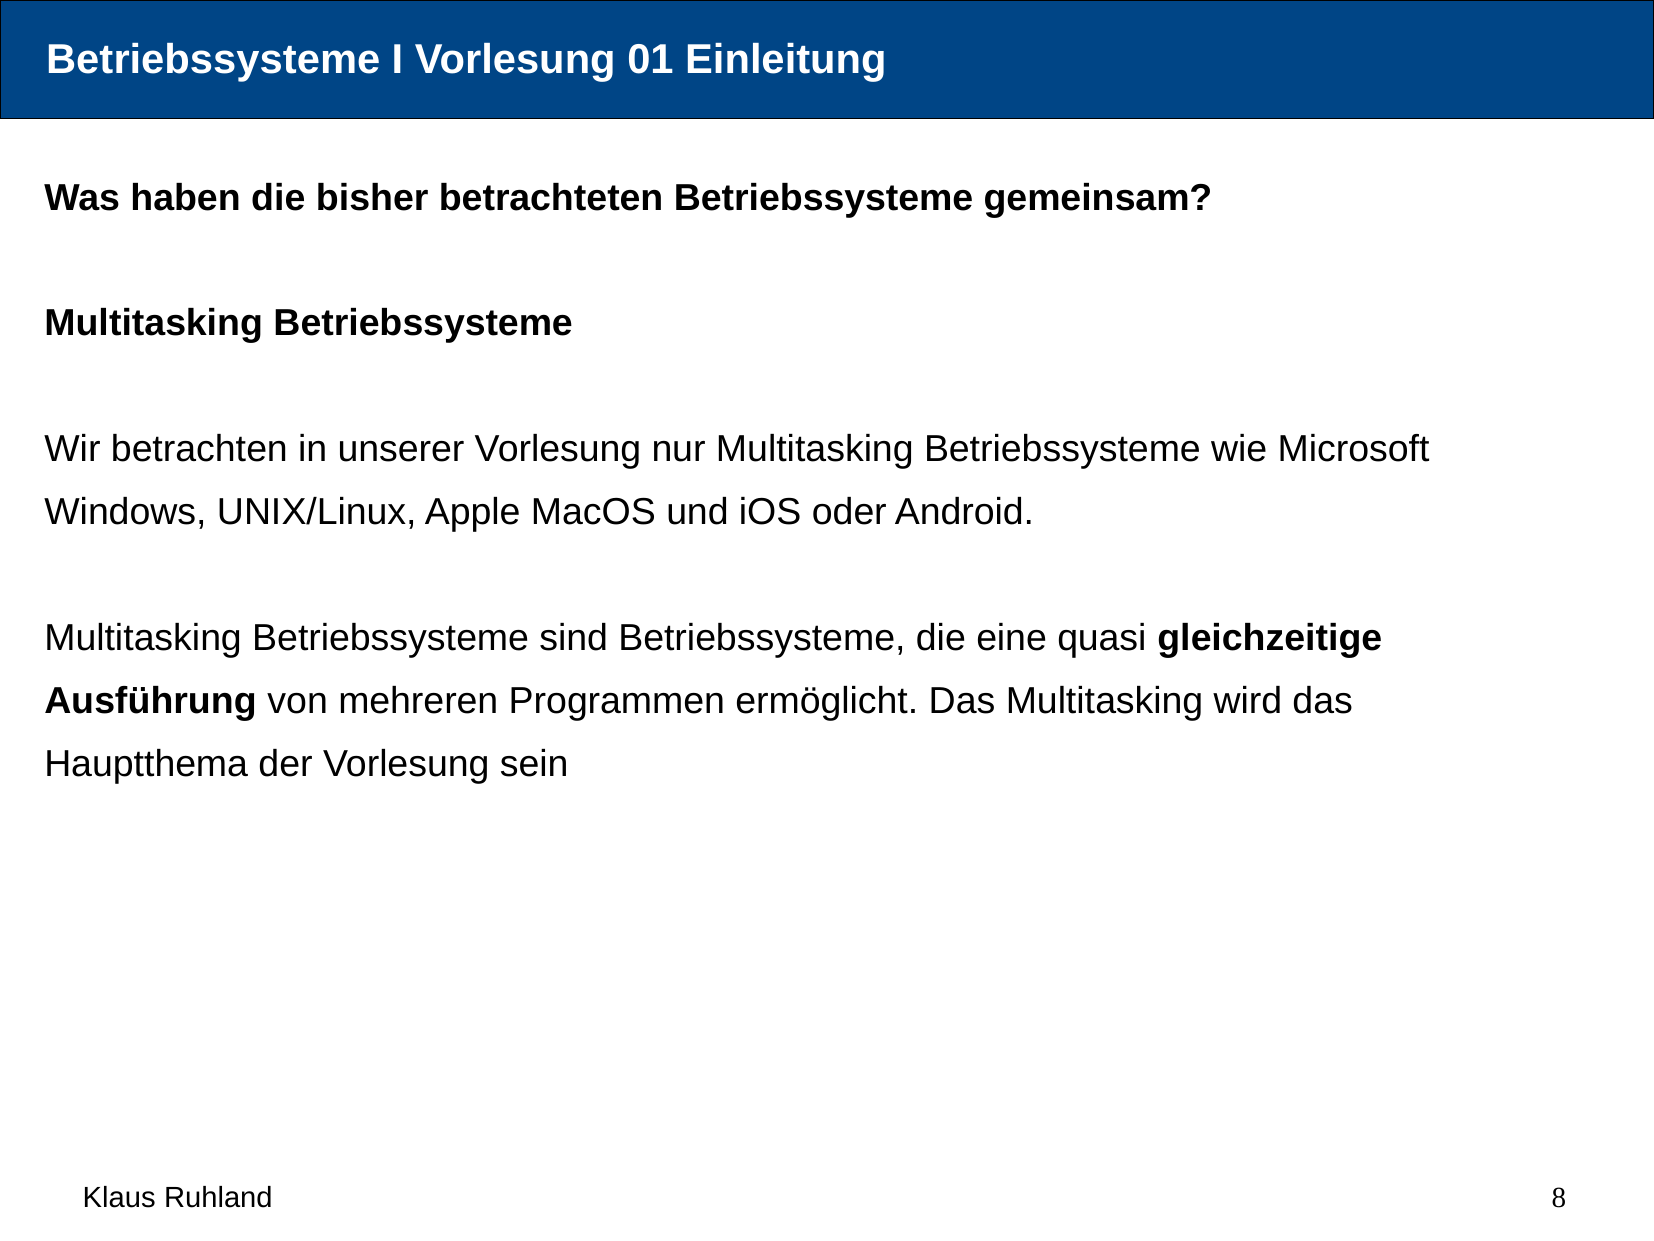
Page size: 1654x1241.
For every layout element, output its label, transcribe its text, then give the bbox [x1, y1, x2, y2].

text_box Was haben die bisher betrachteten Betriebssysteme gemeinsam? Multitasking Betriebssysteme Wir betrachten in unserer Vorlesung nur Multitasking Betriebssysteme wie Microsoft Windows, UNIX/Linux, Apple MacOS und iOS oder Android. Multitasking Betriebssysteme sind Betriebssysteme, die eine quasi gleichzeitige Ausführung von mehreren Programmen ermöglicht. Das Multitasking wird das Hauptthema der Vorlesung sein [29, 147, 1565, 1121]
